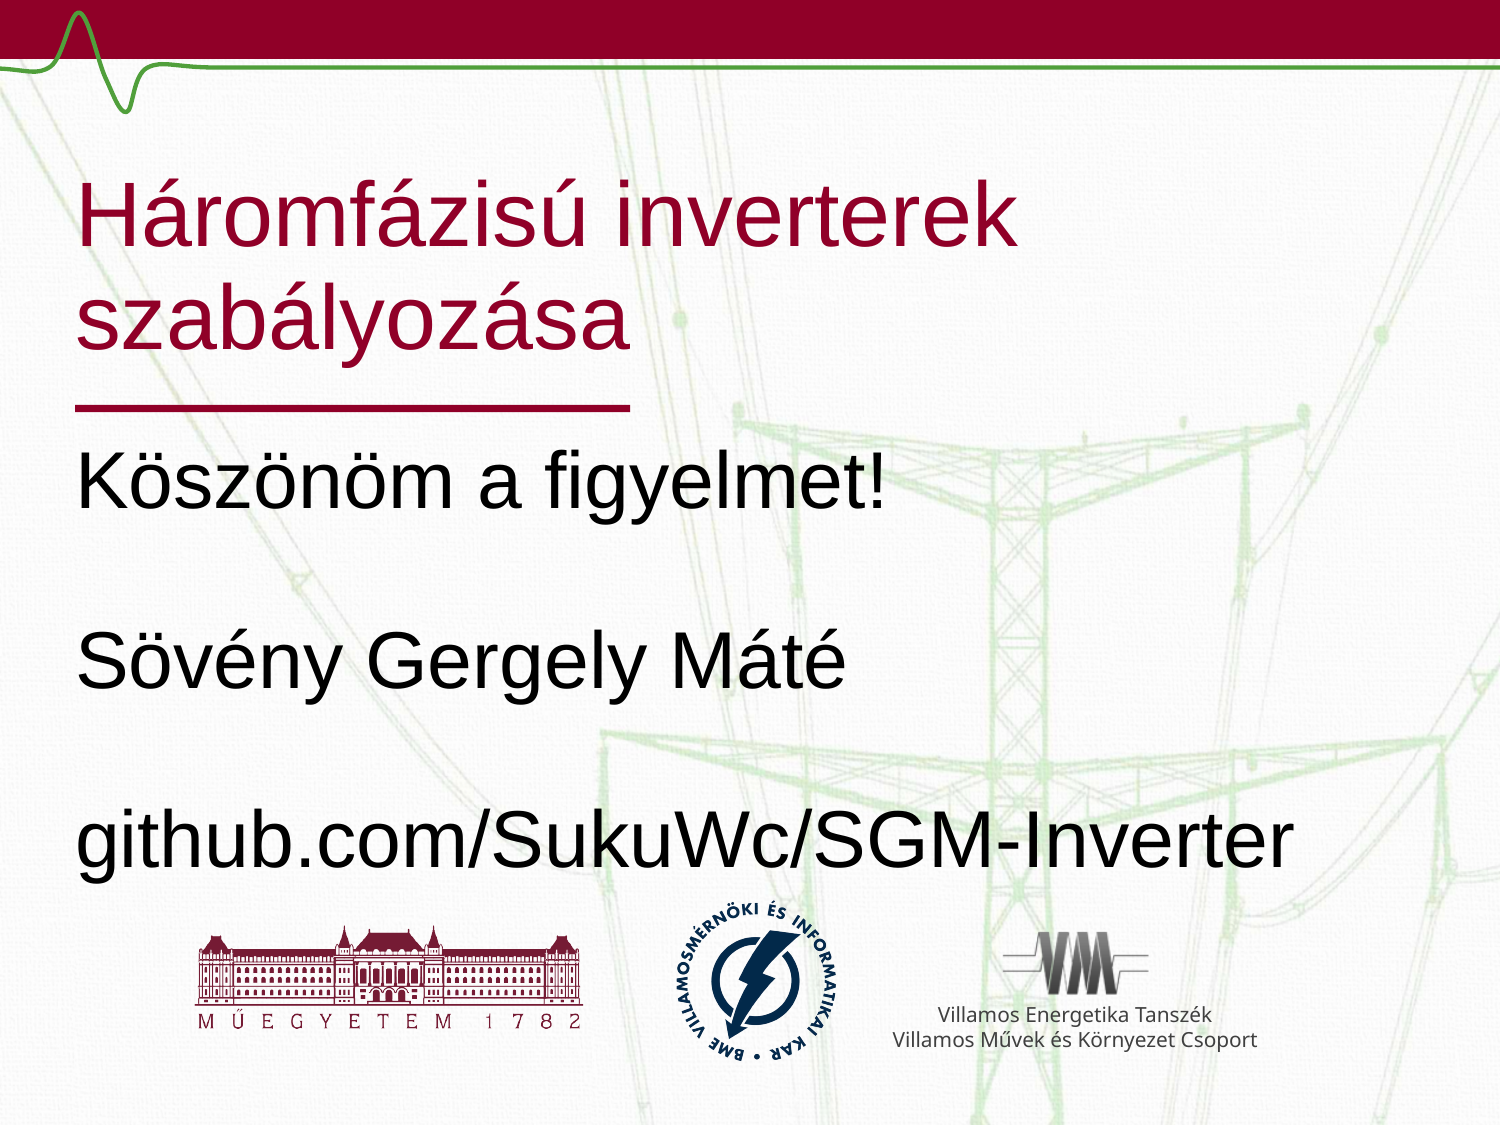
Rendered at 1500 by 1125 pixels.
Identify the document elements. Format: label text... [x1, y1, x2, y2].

picture [102, 59, 1500, 109]
picture [0, 59, 1500, 1125]
title Háromfázisú inverterek szabályozása [75, 163, 1425, 361]
picture [0, 59, 53, 69]
text_box Villamos Energetika Tanszék Villamos Művek és Környezet Csoport [836, 924, 1412, 1060]
subtitle Köszönöm a figyelmet! Sövény Gergely Máté github.com/SukuWc/SGM-Inverter [75, 361, 1425, 960]
text_box [75, 404, 631, 413]
